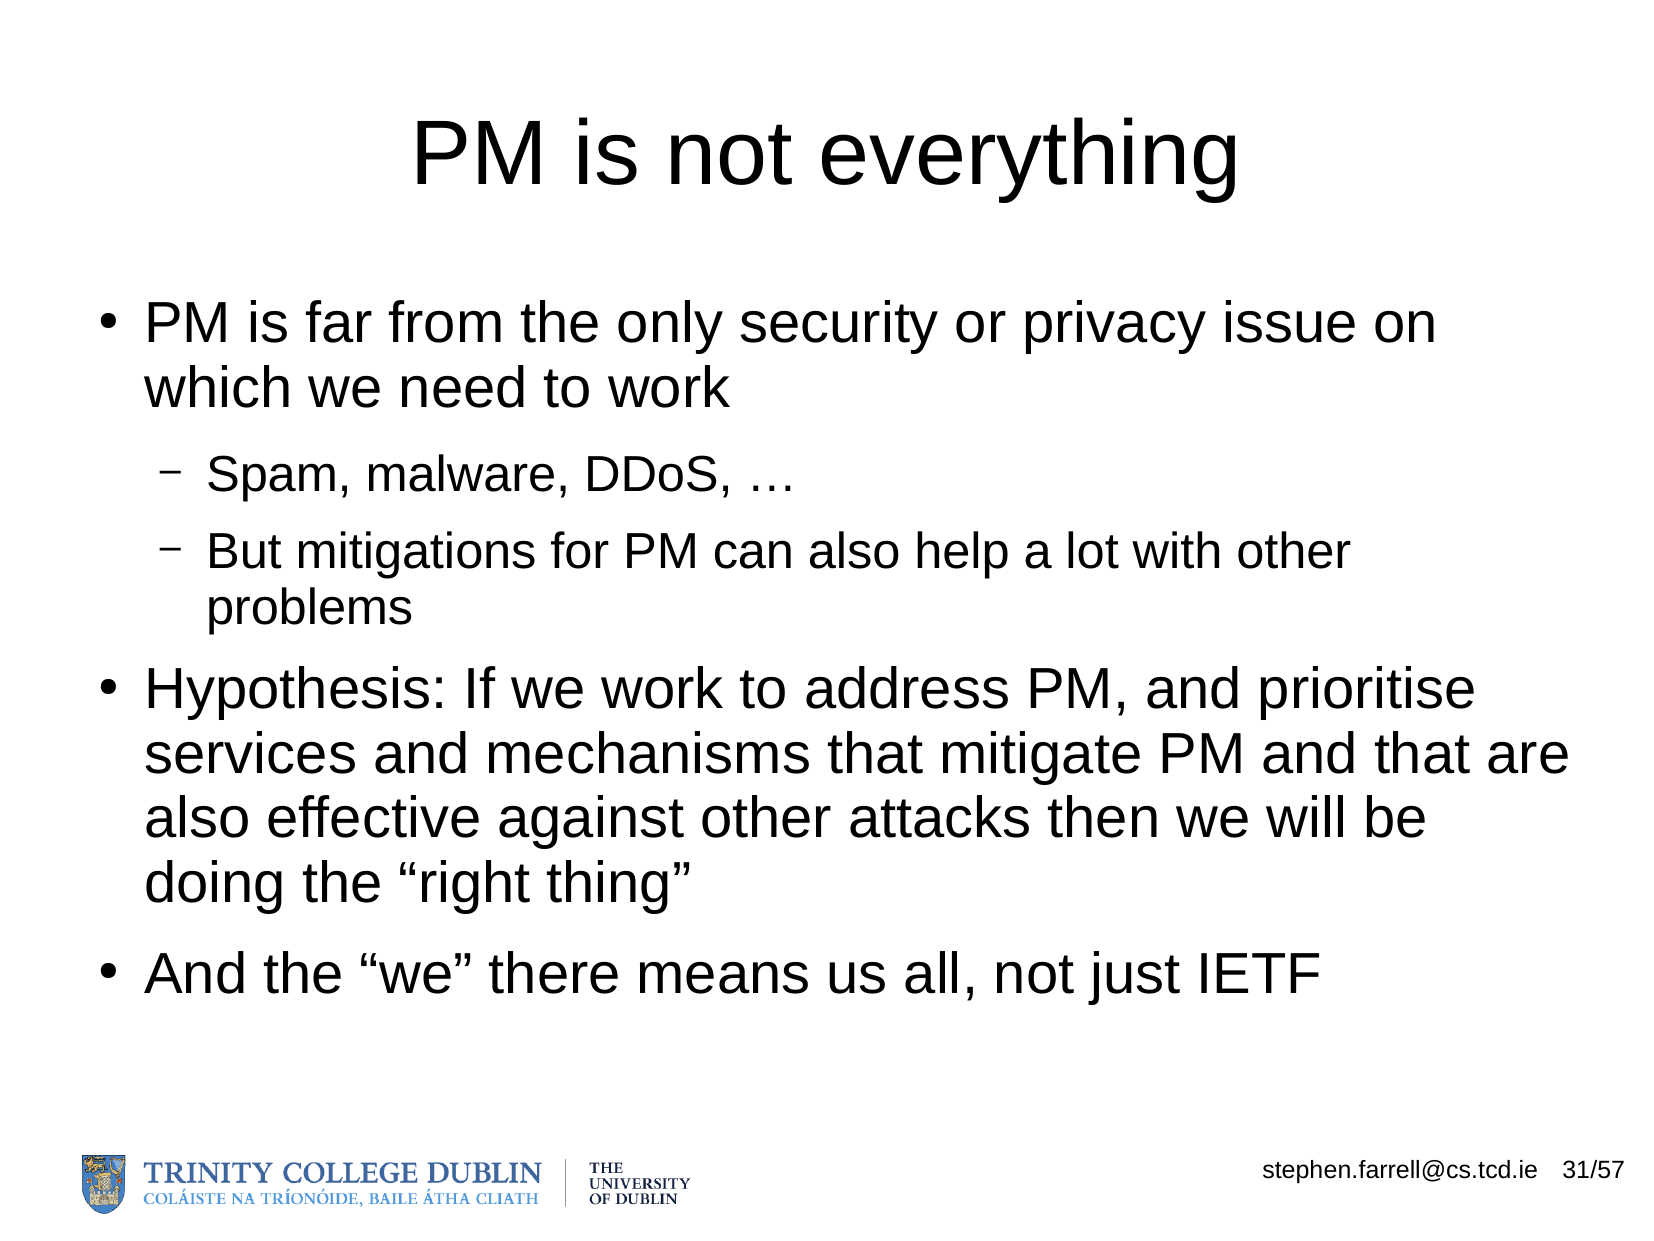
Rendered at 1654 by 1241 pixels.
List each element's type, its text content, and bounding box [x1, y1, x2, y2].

picture [82, 1155, 694, 1214]
list PM is far from the only security or privacy issue on which we need to work Spam, malware, DDoS, … But mitigations for PM can also help a lot with other problems Hypothesis: If we work to address PM, and prioritise services and mechanisms that mitigate PM and that are also effective against other attacks then we will be doing the “right thing” And the “we” there means us all, not just IETF [82, 290, 1571, 1010]
title PM is not everything [82, 49, 1571, 257]
